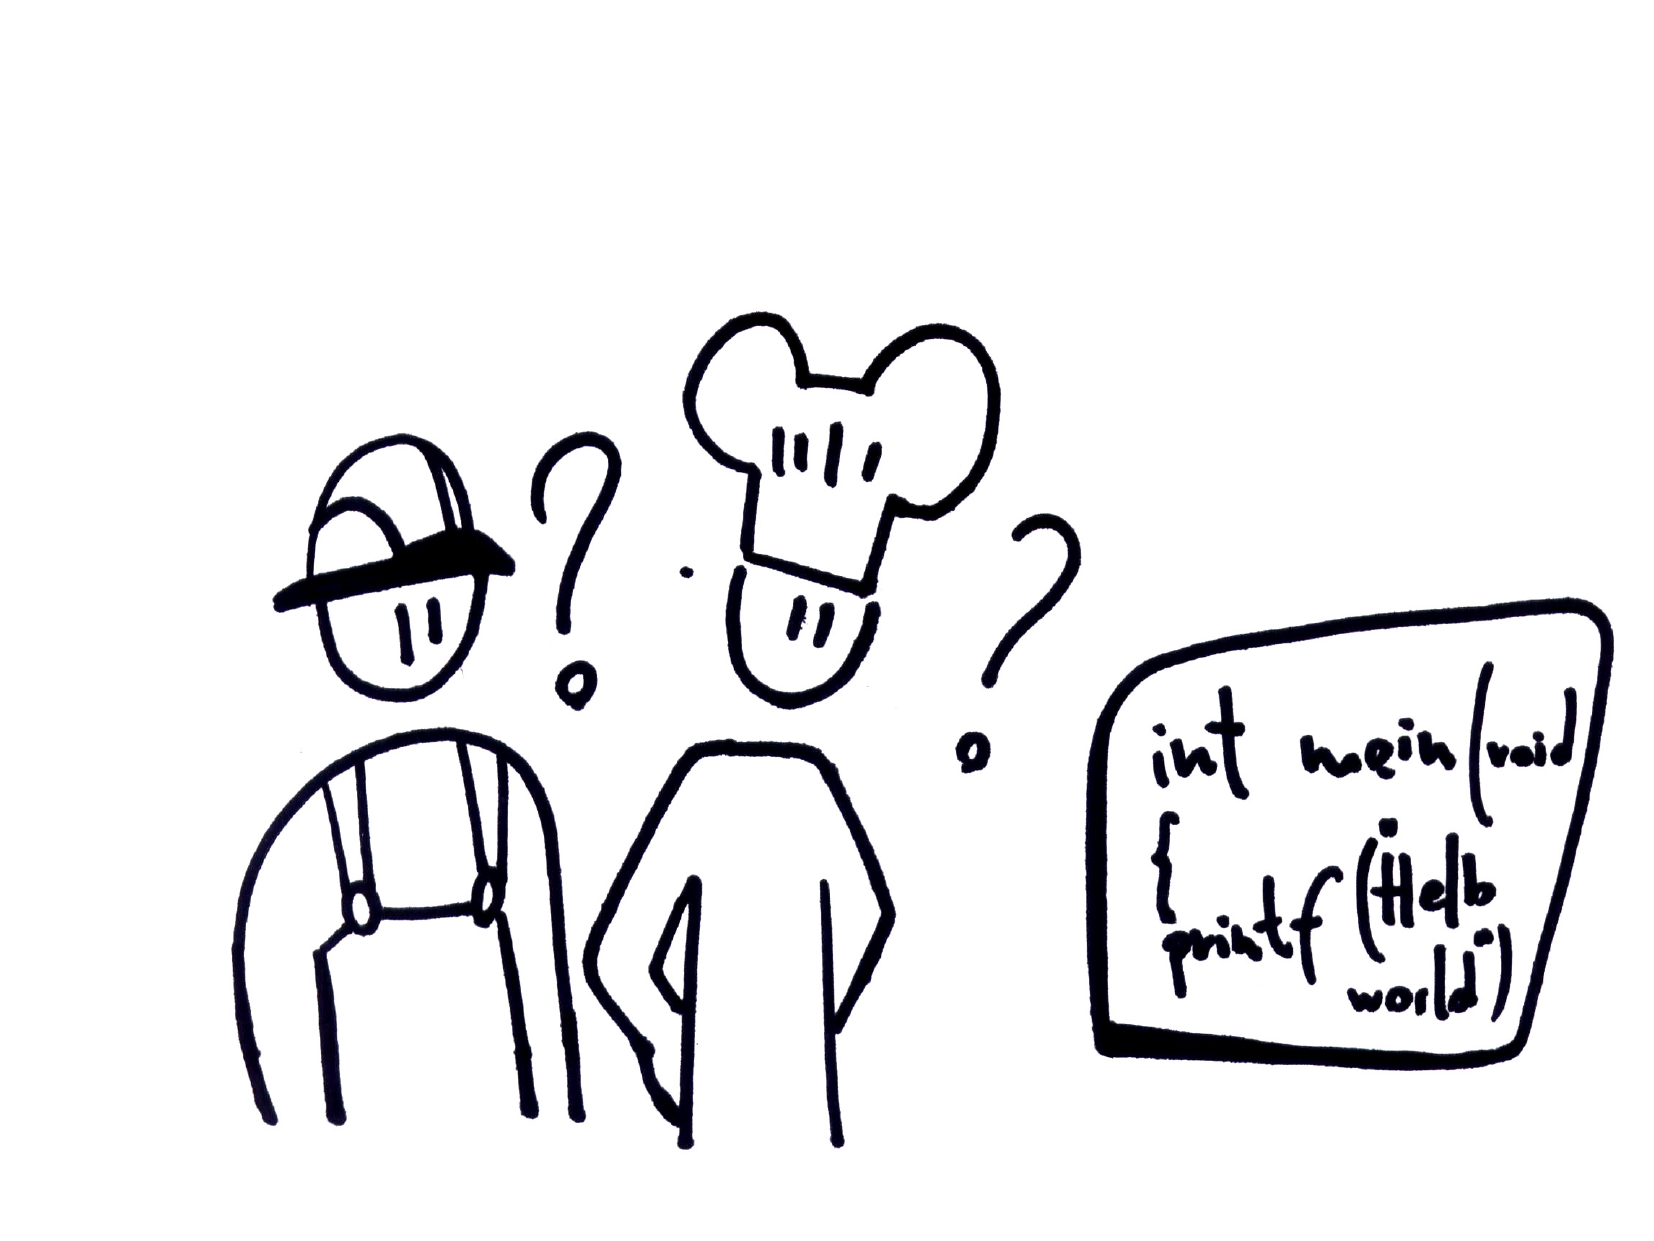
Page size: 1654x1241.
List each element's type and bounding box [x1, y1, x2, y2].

picture [212, 295, 1654, 1170]
